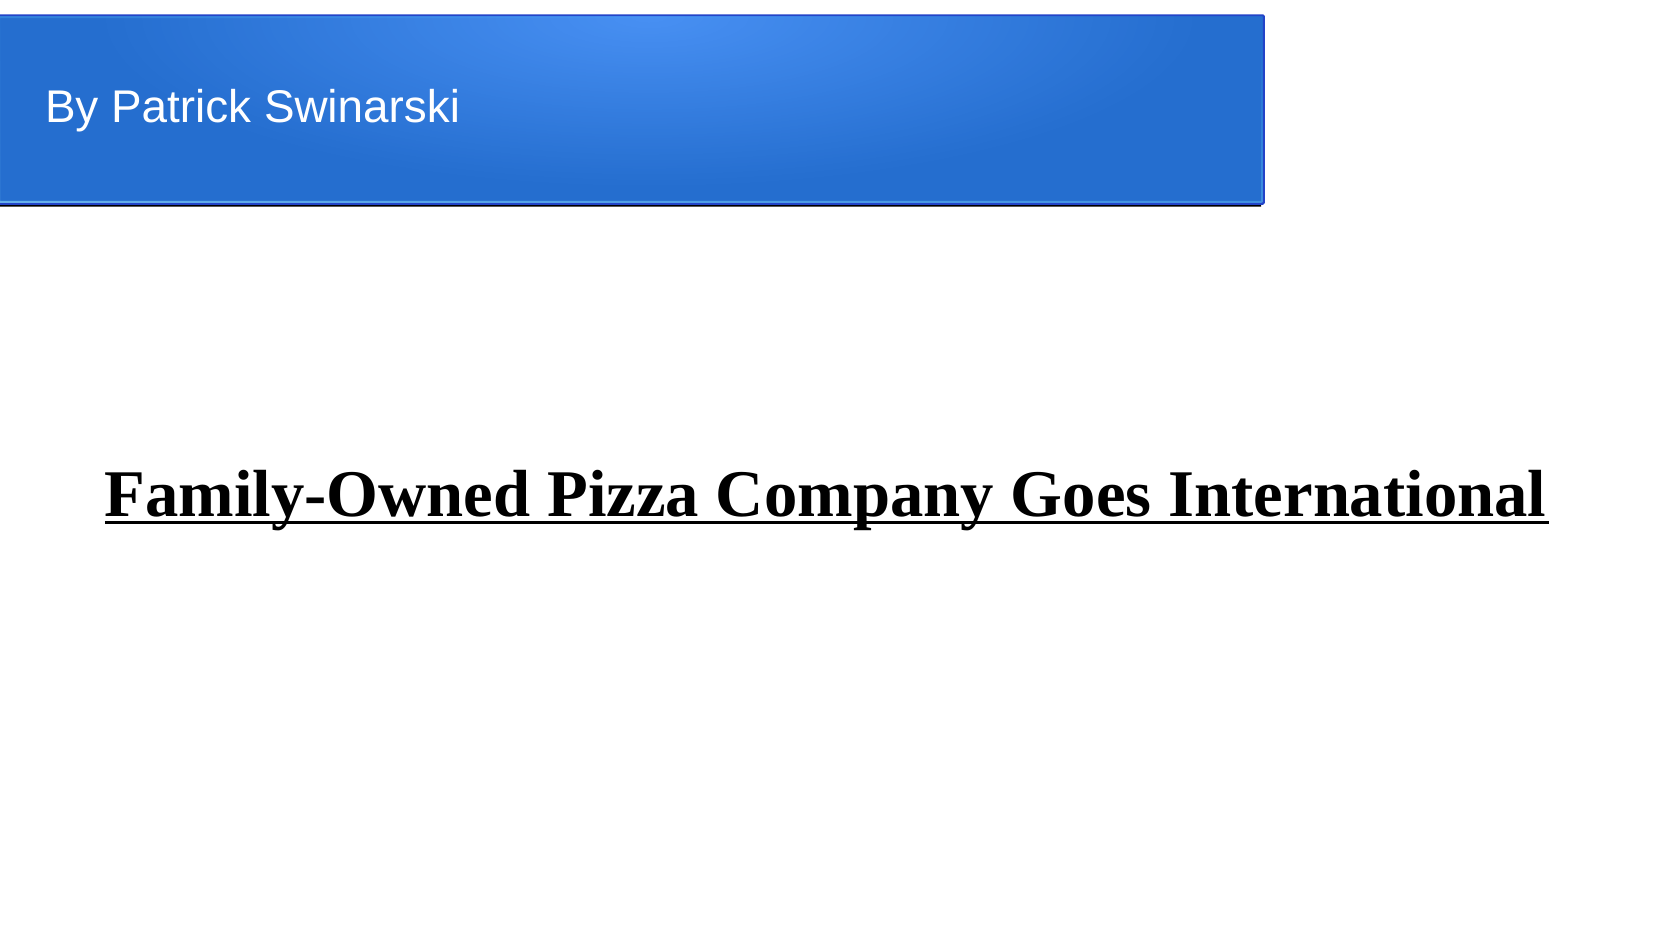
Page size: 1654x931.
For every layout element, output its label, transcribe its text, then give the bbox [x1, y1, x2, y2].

title By Patrick Swinarski [45, 30, 1197, 184]
subtitle Family-Owned Pizza Company Goes International [82, 224, 1571, 764]
